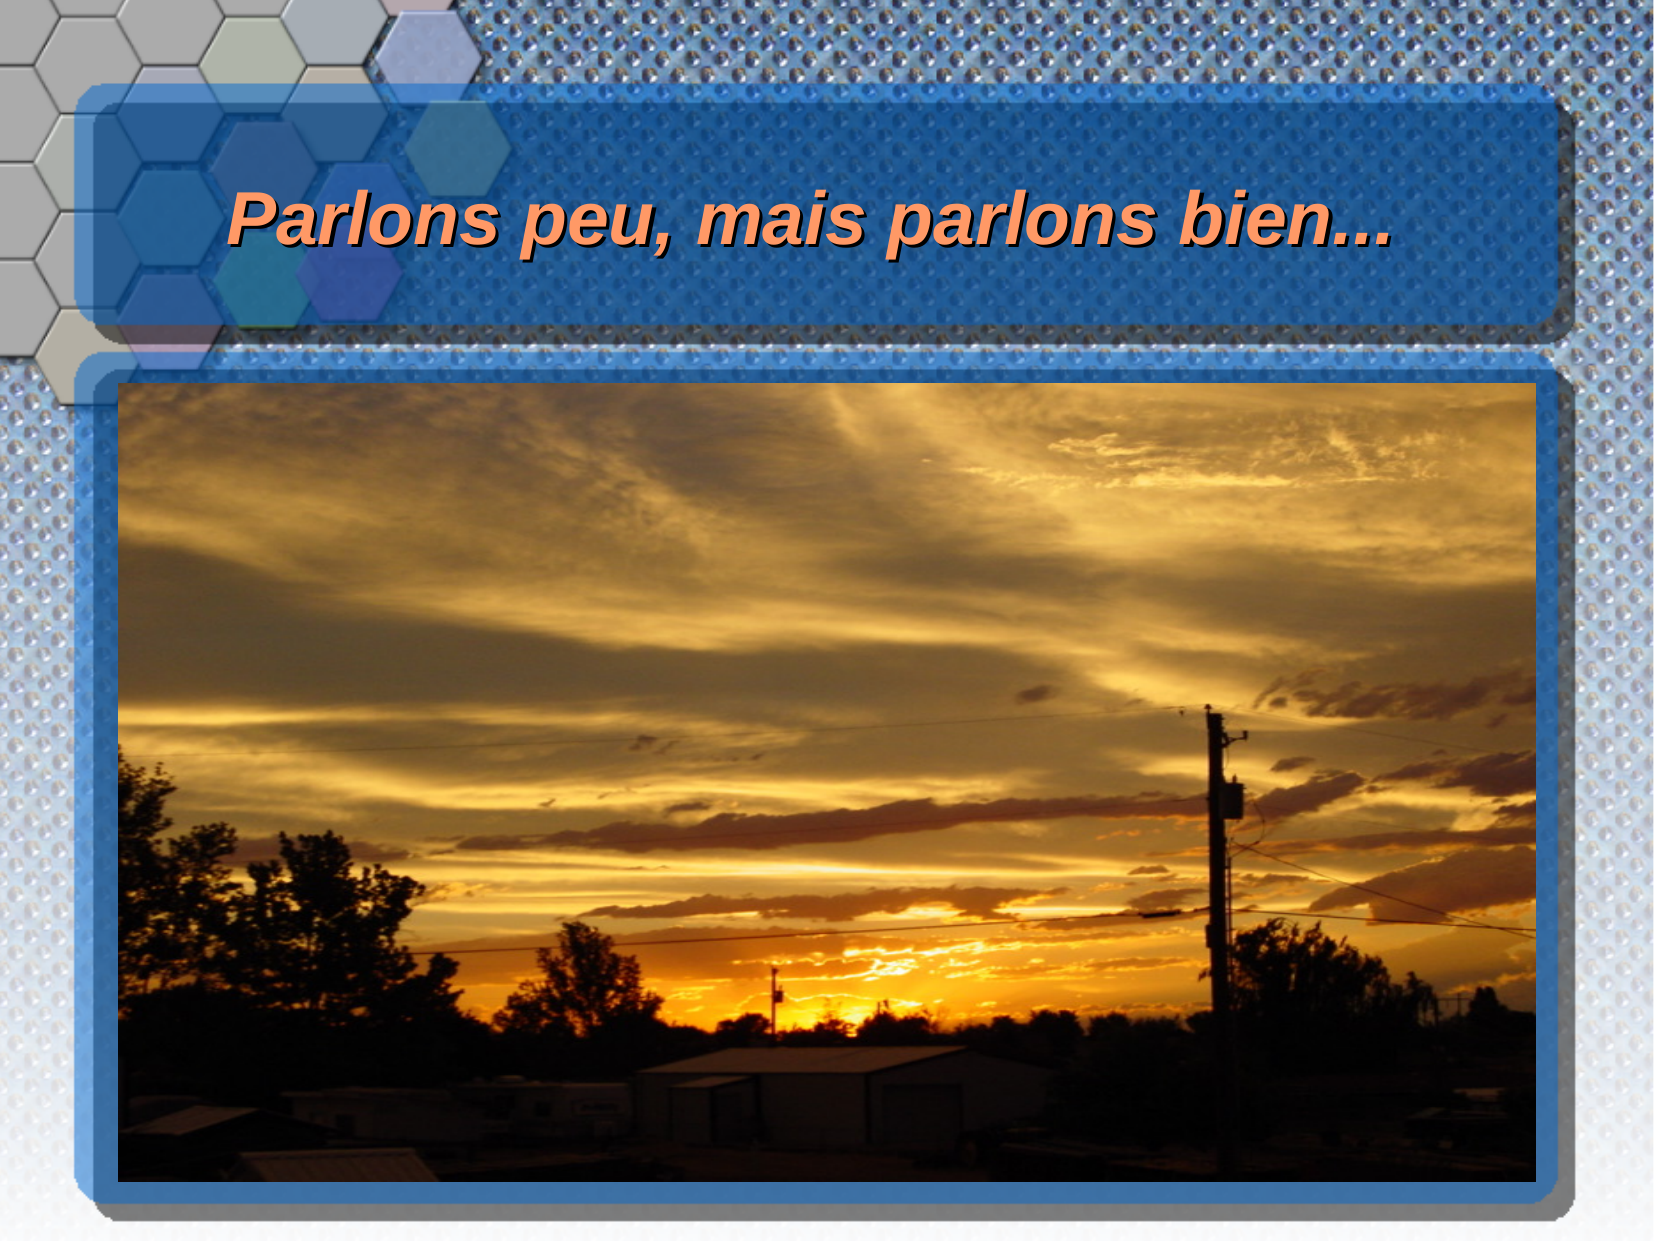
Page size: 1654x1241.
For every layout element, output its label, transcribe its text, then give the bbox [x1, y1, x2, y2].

picture [0, 0, 1654, 1241]
title Parlons peu, mais parlons bien... [88, 114, 1534, 322]
